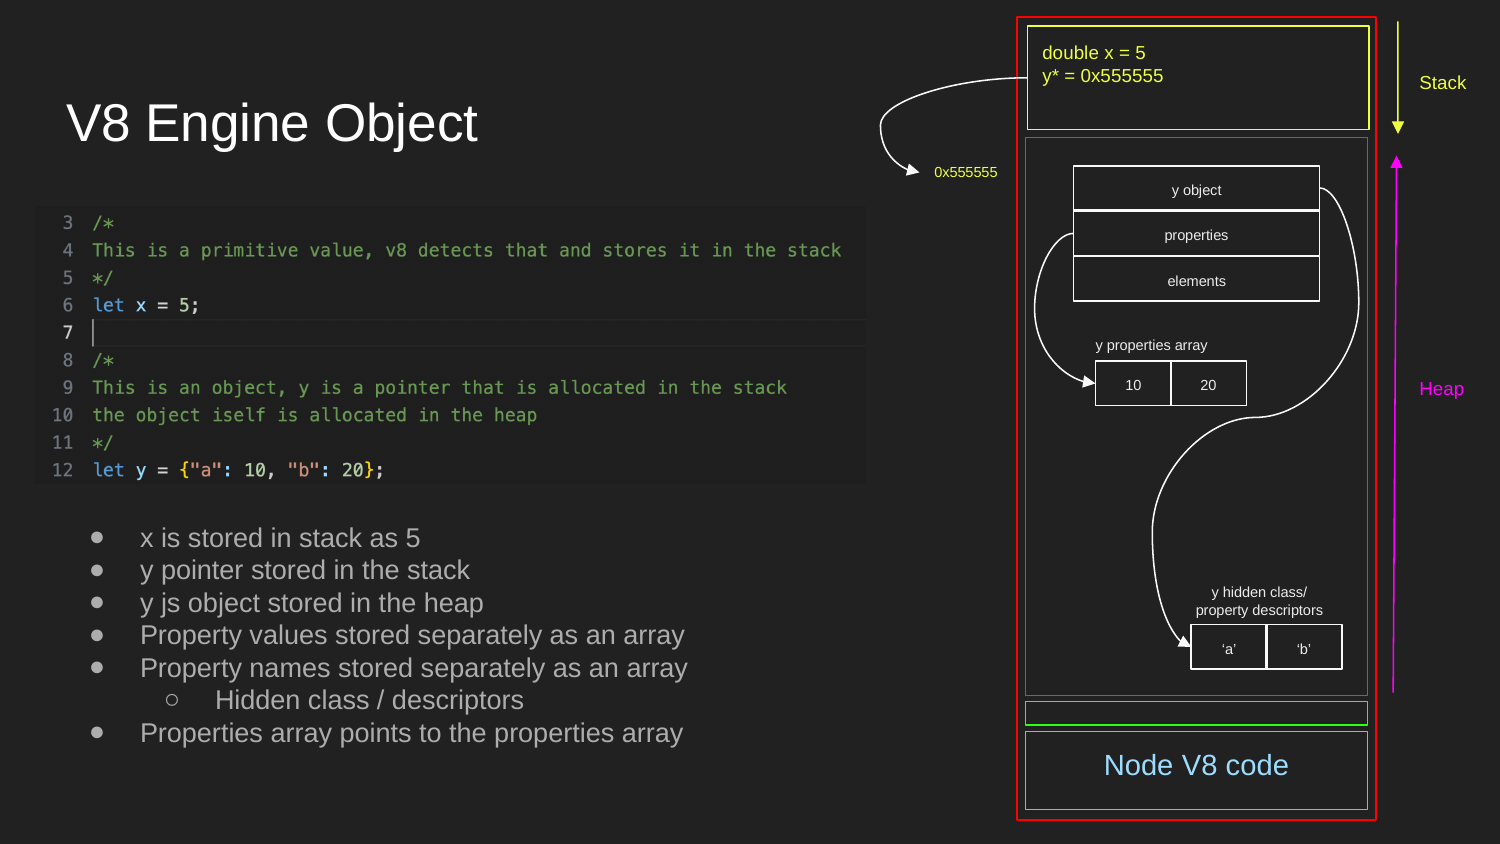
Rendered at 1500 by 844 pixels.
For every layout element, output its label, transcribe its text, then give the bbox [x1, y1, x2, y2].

text_box 10 [1095, 366, 1170, 406]
text_box Node V8 code [1025, 731, 1368, 810]
text_box ‘a’ [1191, 624, 1266, 669]
text_box 20 [1170, 361, 1247, 406]
text_box double x = 5 y* = 0x555555 [1027, 26, 1370, 130]
text_box y properties array [1073, 320, 1230, 366]
text_box x is stored in stack as 5 y pointer stored in the stack y js object stored in the heap Property values stored separately as an array Property names stored separately as an array Hidden class / descriptors Properties array points to the properties array [49, 505, 911, 800]
text_box 0x555555 [919, 148, 1017, 196]
title V8 Engine Object [51, 72, 569, 167]
text_box properties [1073, 211, 1320, 256]
text_box elements [1073, 256, 1320, 301]
text_box ‘b’ [1266, 624, 1343, 669]
picture [35, 206, 866, 484]
text_box Stack [1404, 55, 1495, 100]
text_box y object [1073, 165, 1320, 211]
text_box Heap [1404, 361, 1495, 406]
text_box y hidden class/ property descriptors [1158, 568, 1361, 613]
